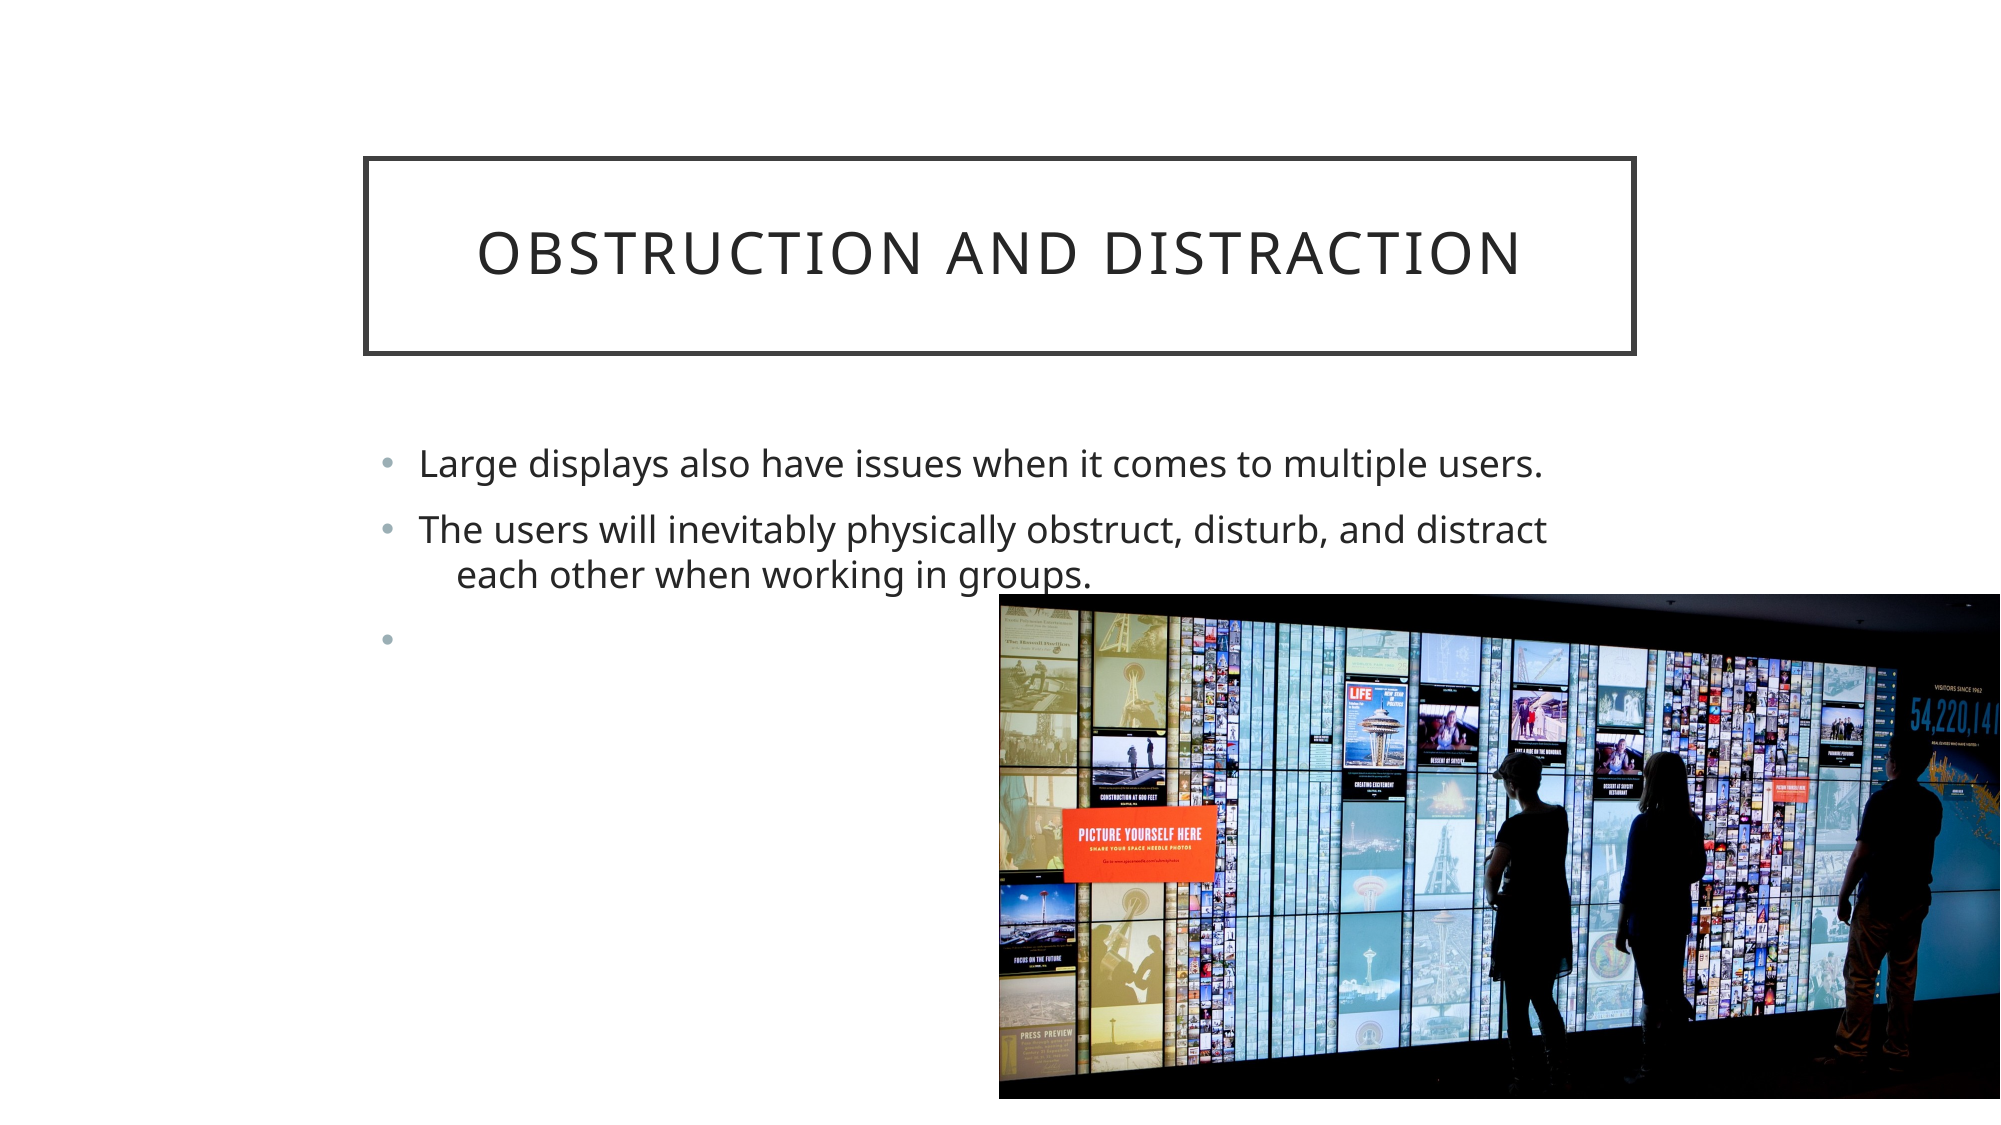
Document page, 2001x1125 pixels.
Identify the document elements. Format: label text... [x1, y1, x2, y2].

picture [999, 594, 2000, 1099]
list Large displays also have issues when it comes to multiple users. The users will inevitably physically obstruct, disturb, and distract each other when working in groups. [366, 432, 1634, 942]
picture [1985, 830, 1992, 840]
title Obstruction and distraction [366, 158, 1634, 354]
